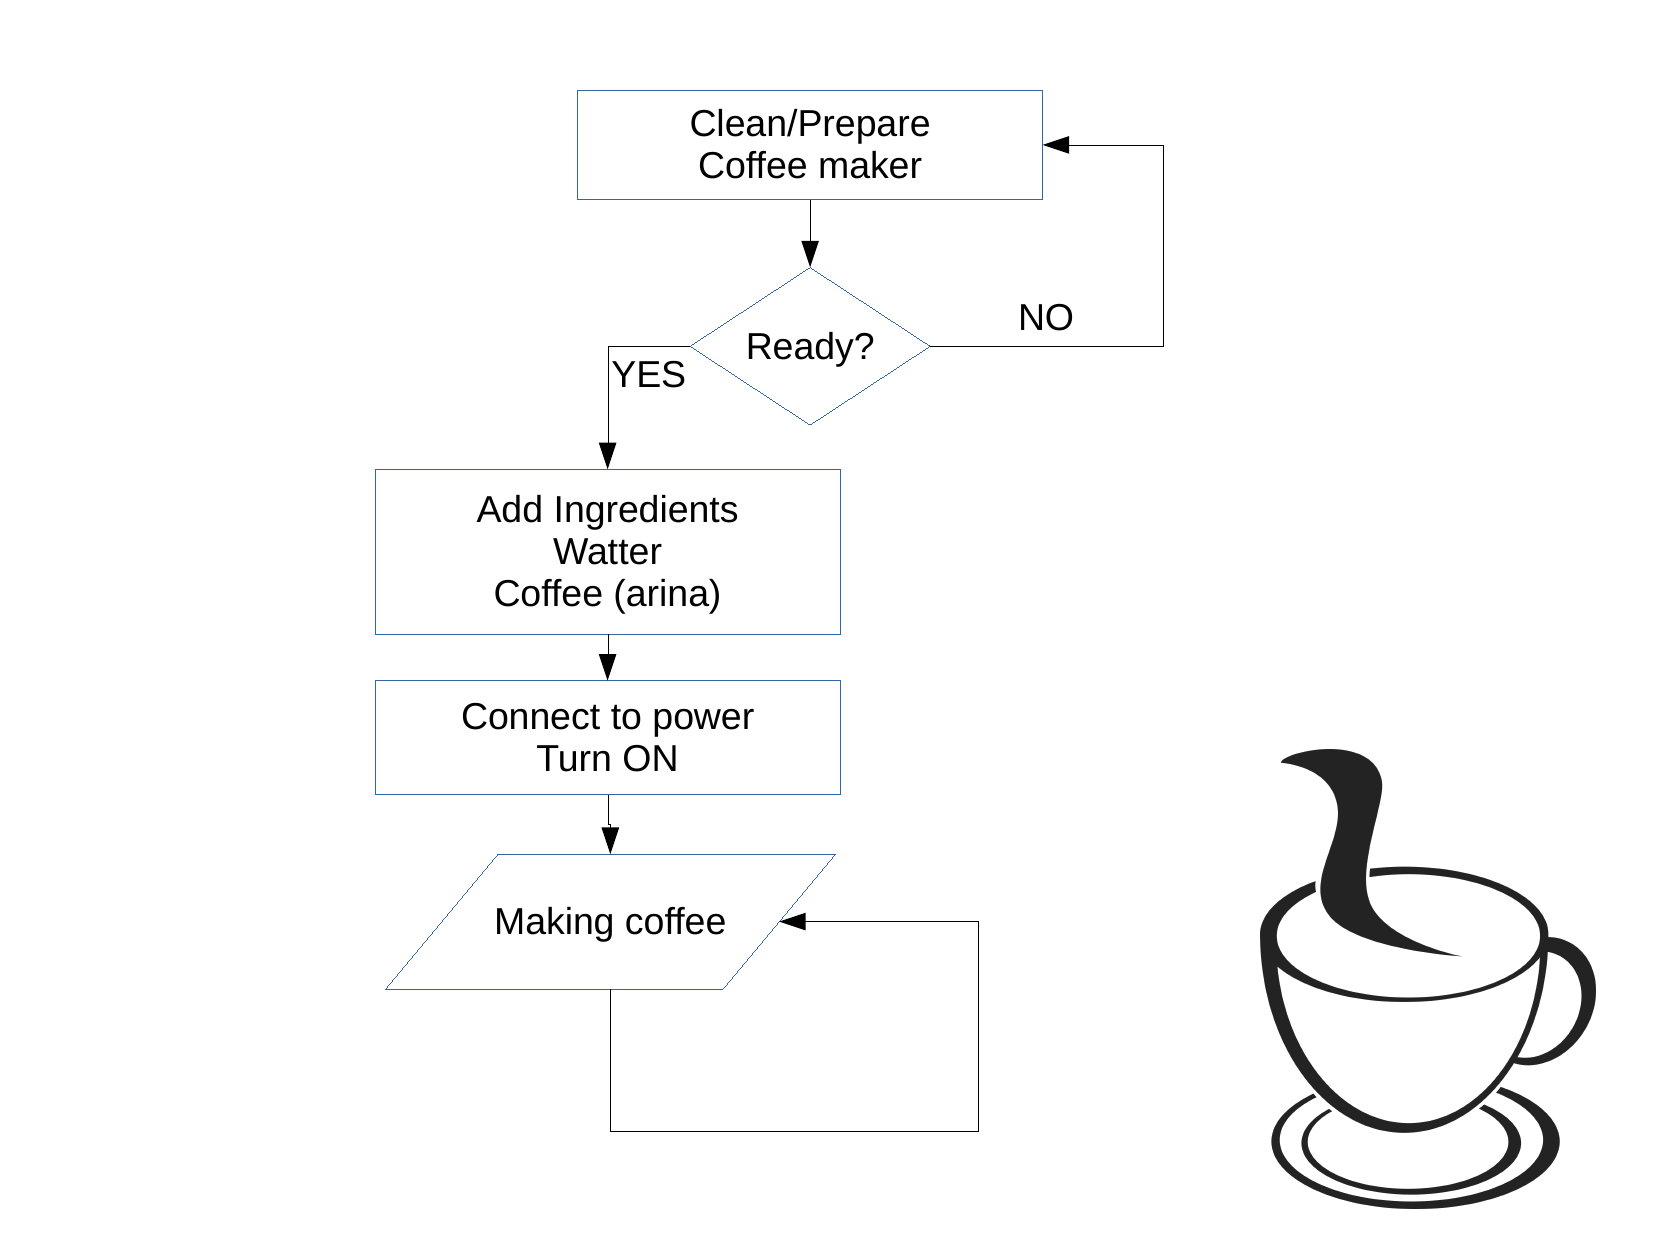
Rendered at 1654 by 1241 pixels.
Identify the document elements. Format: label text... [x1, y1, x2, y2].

text_box Clean/Prepare Coffee maker [577, 90, 1043, 200]
text_box Ready? [690, 267, 931, 425]
text_box Add Ingredients Watter Coffee (arina) [375, 469, 841, 635]
text_box Making coffee [385, 854, 836, 990]
picture [1260, 749, 1596, 1209]
text_box Connect to power Turn ON [375, 680, 841, 795]
